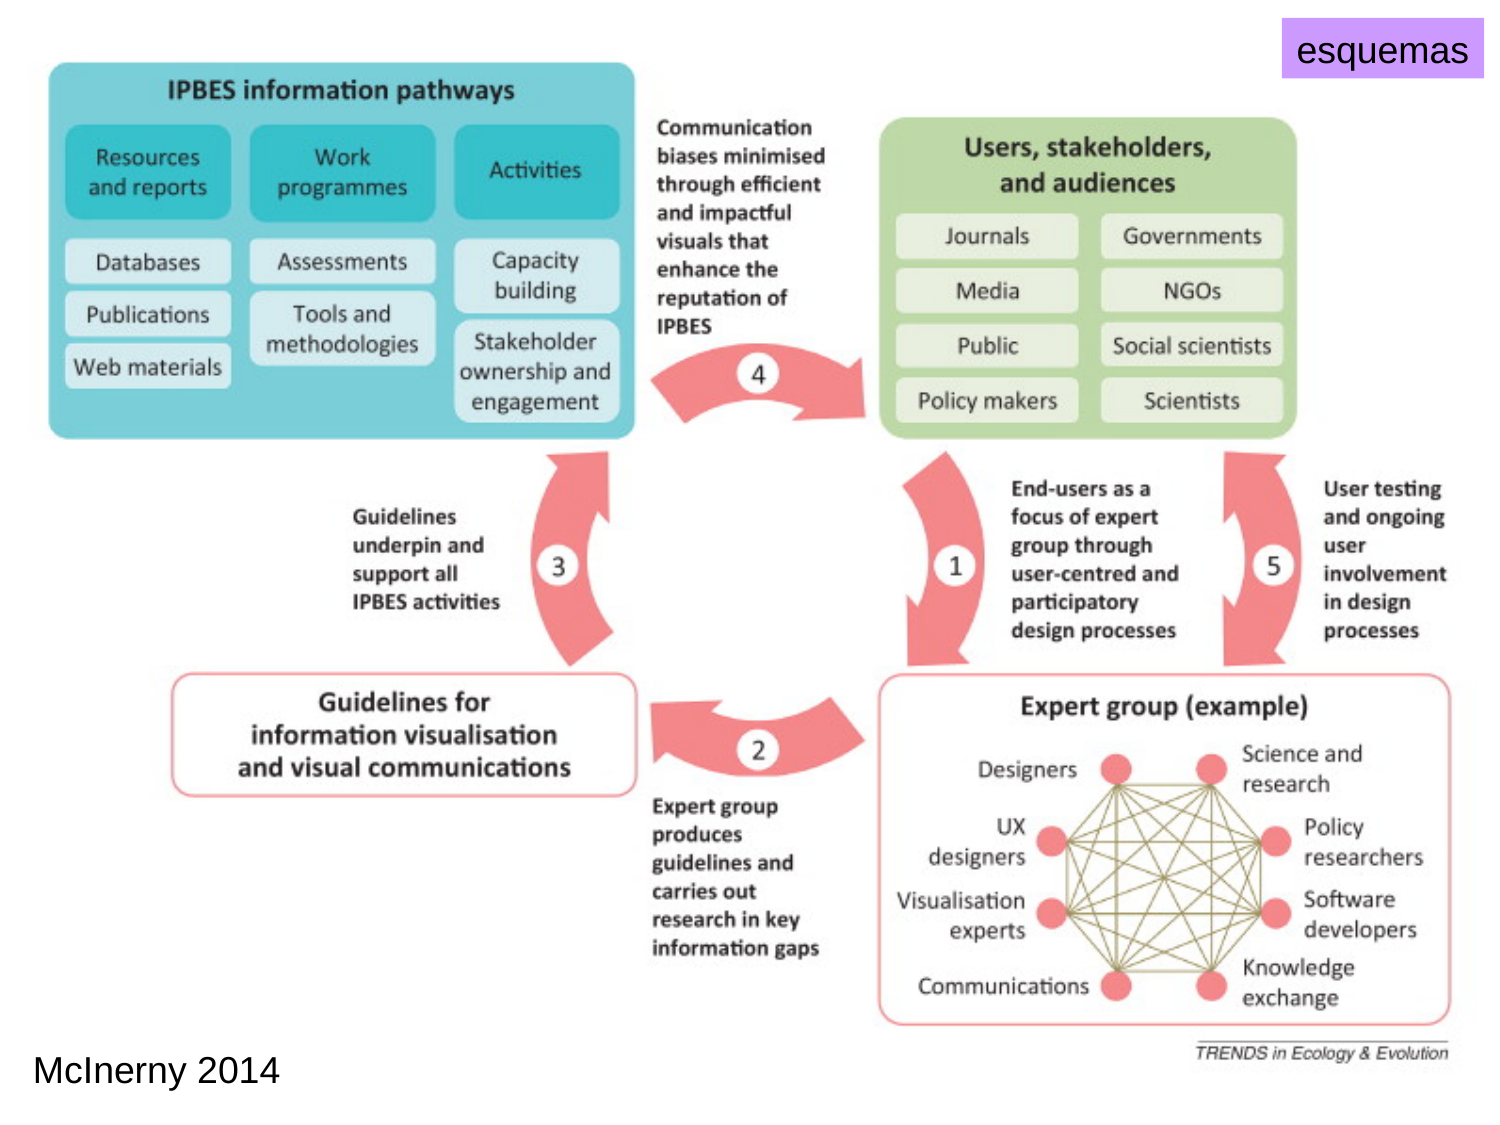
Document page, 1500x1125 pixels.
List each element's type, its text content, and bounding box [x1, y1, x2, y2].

picture [0, 48, 1500, 1077]
text_box esquemas [1281, 17, 1485, 79]
text_box McInerny 2014 [18, 1038, 296, 1099]
